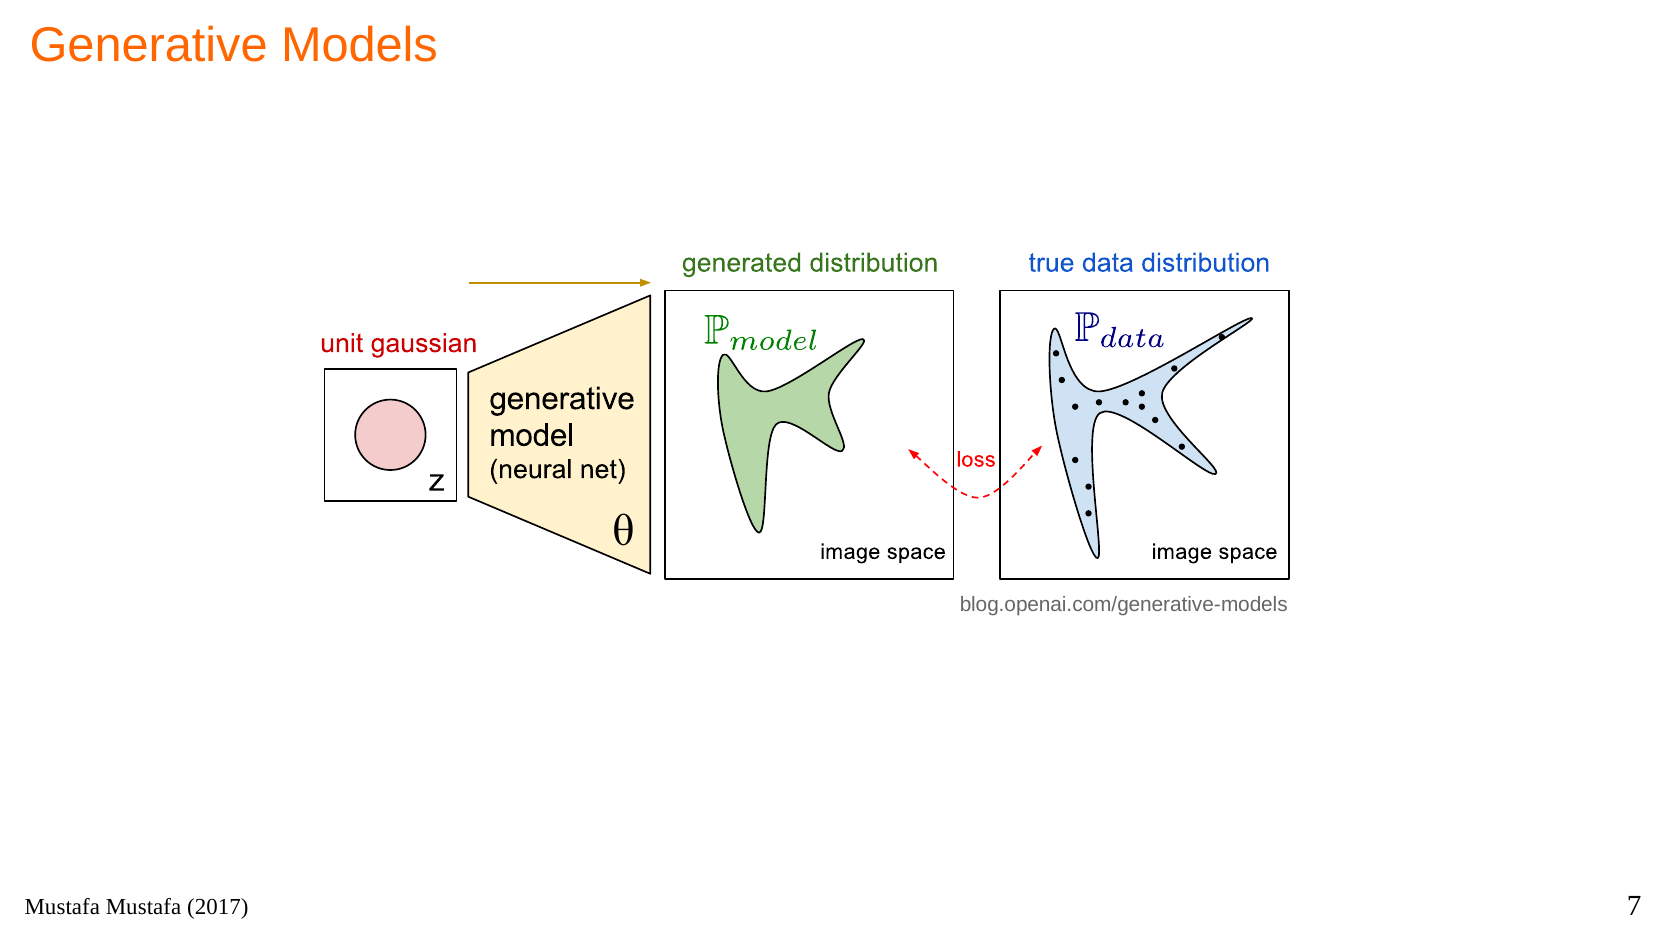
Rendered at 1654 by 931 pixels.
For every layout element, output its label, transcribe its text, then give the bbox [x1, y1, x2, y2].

text_box [1074, 312, 1166, 348]
title Generative Models [29, 15, 1621, 74]
text_box blog.openai.com/generative-models [945, 585, 1306, 624]
text_box [703, 315, 819, 351]
picture [295, 240, 1311, 595]
